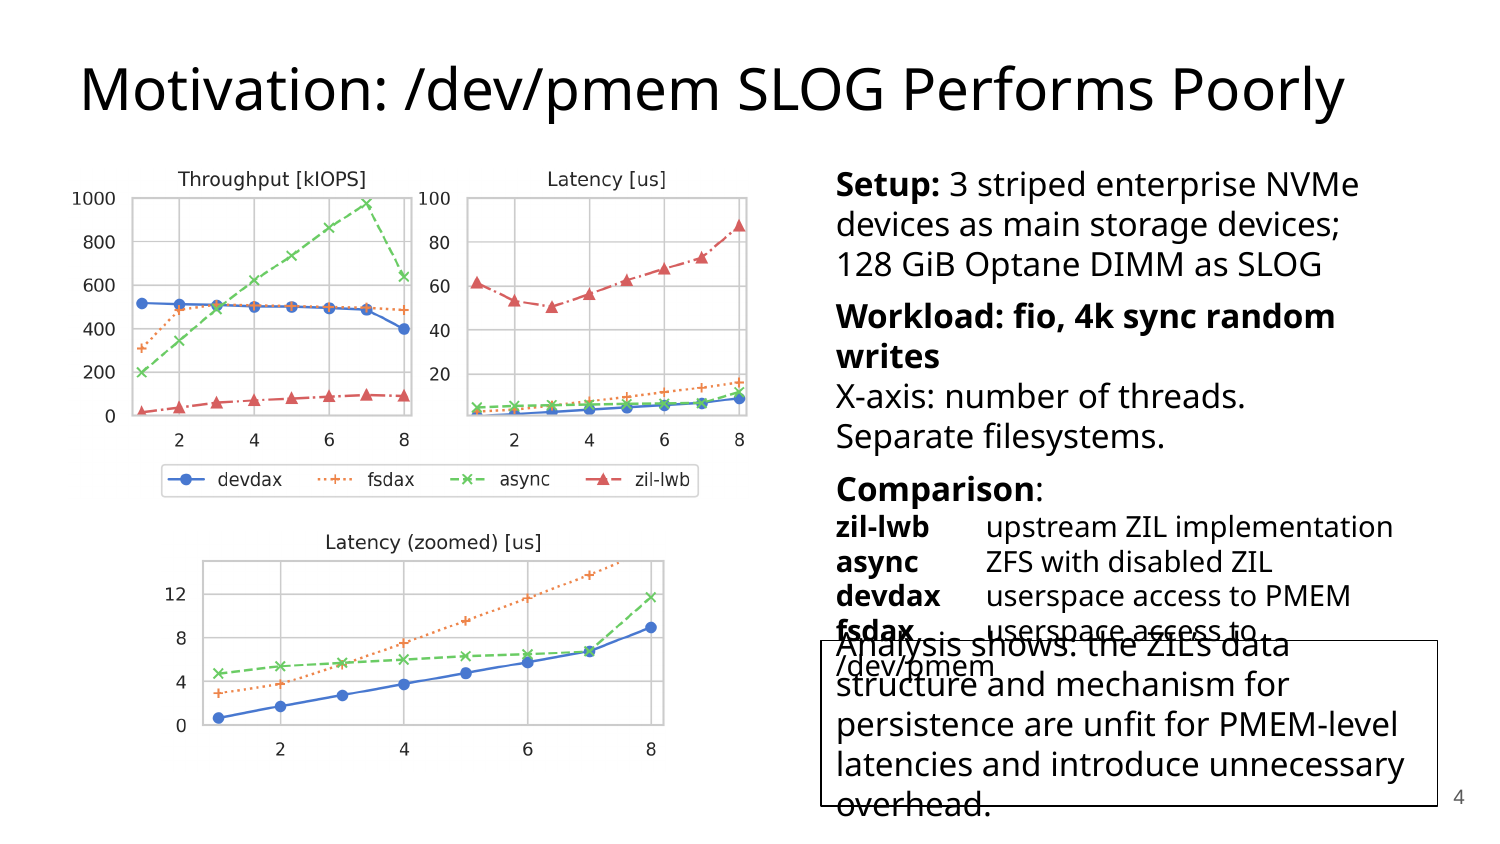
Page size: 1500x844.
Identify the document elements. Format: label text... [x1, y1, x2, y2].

text_box Analysis shows: the ZIL’s data structure and mechanism for persistence are unfit for PMEM-level latencies and introduce unnecessary overhead. [820, 640, 1438, 807]
title Motivation: /dev/pmem SLOG Performs Poorly [64, 37, 1423, 169]
picture [68, 168, 749, 499]
text_box Setup: 3 striped enterprise NVMe devices as main storage devices; 128 GiB Optane DIMM as SLOG Workload: fio, 4k sync random writes X-axis: number of threads. Separate filesystems. Comparison: zil-lwb upstream ZIL implementation async ZFS with disabled ZIL devdax userspace access to PMEM fsdax userspace access to /dev/pmem [820, 148, 1429, 629]
slide_number <number> [1389, 764, 1480, 830]
picture [161, 531, 666, 772]
